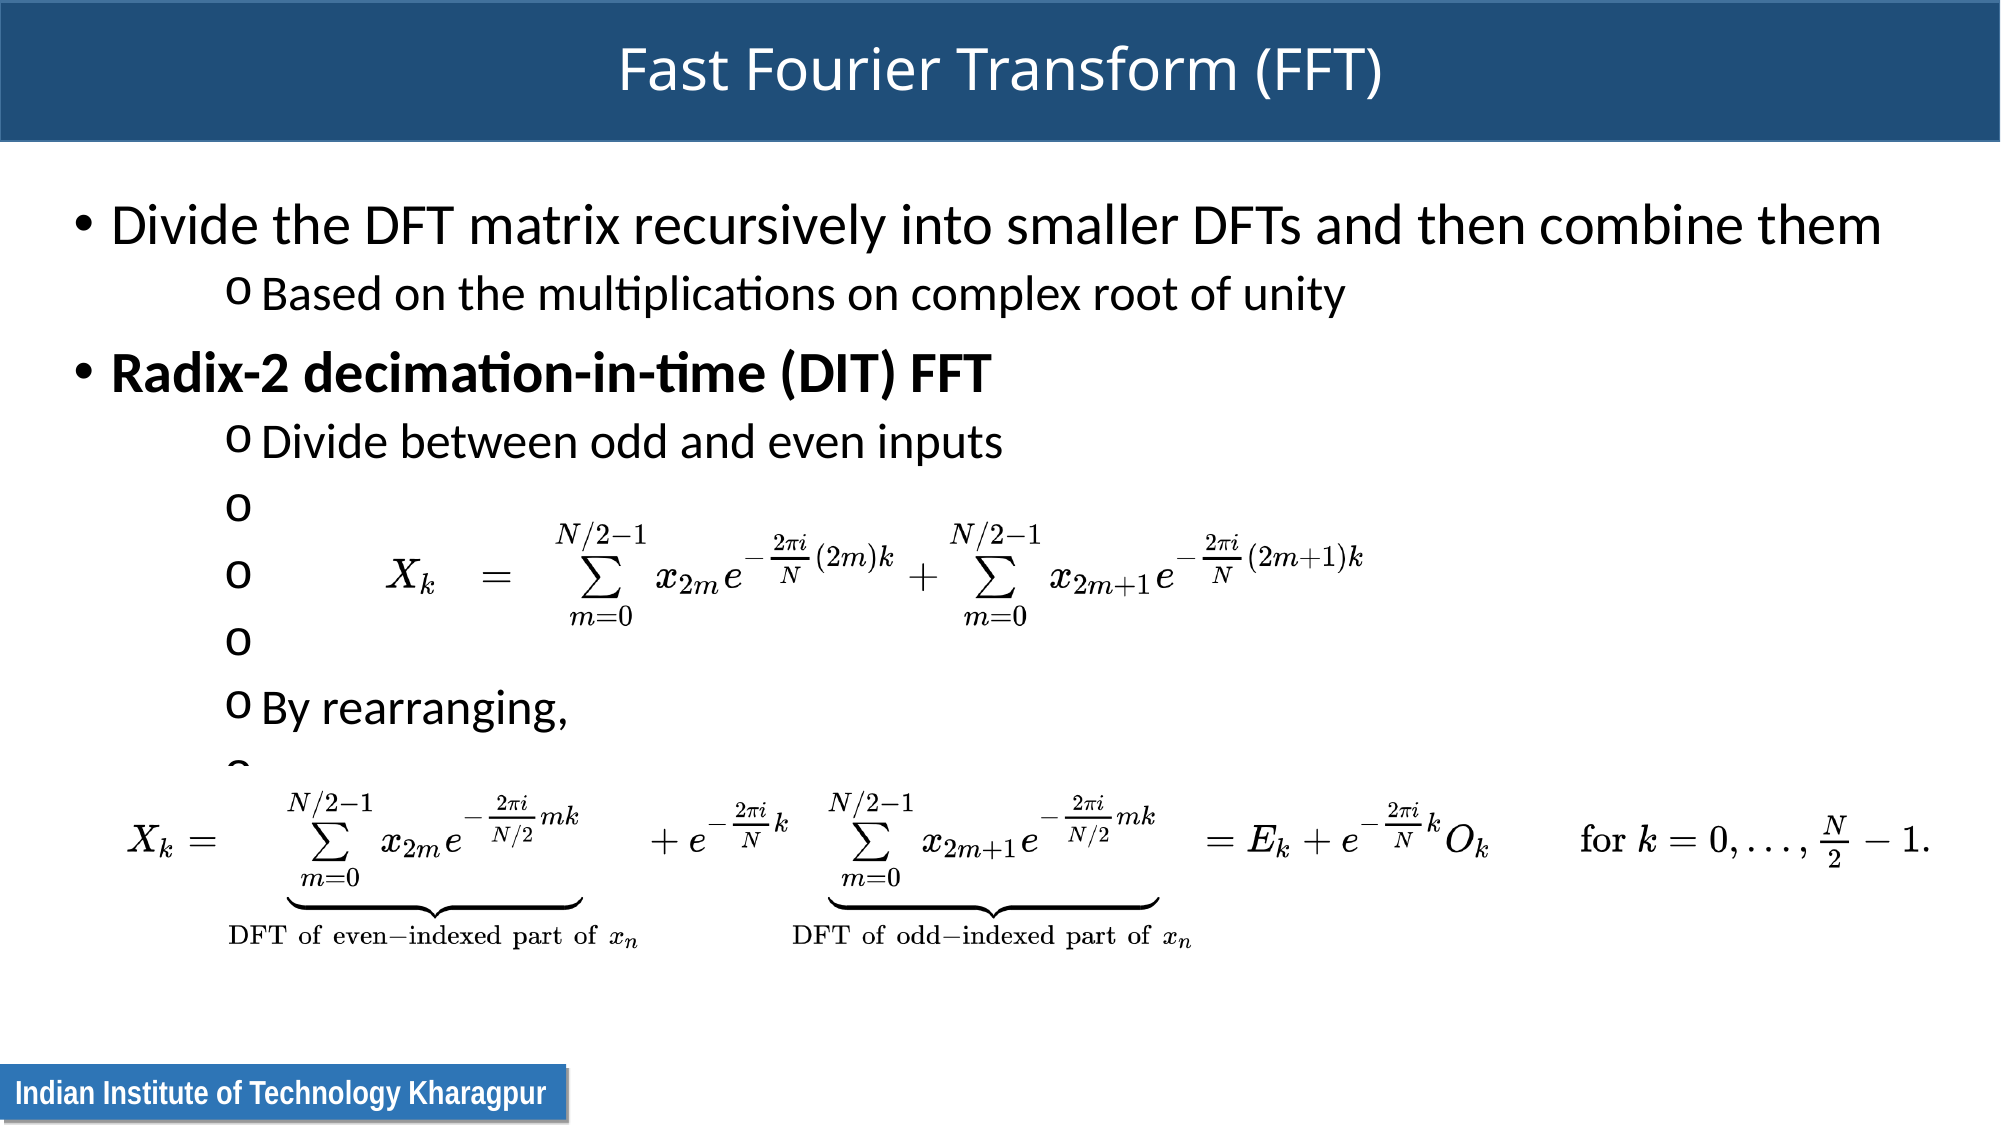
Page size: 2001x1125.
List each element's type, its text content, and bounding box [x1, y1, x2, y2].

picture [115, 766, 1941, 961]
picture [373, 510, 1374, 636]
list Divide the DFT matrix recursively into smaller DFTs and then combine them Based on the multiplications on complex root of unity Radix-2 decimation-in-time (DIT) FFT Divide between odd and even inputs By rearranging, [58, 186, 1954, 1065]
title Fast Fourier Transform (FFT) [0, 1, 2000, 141]
